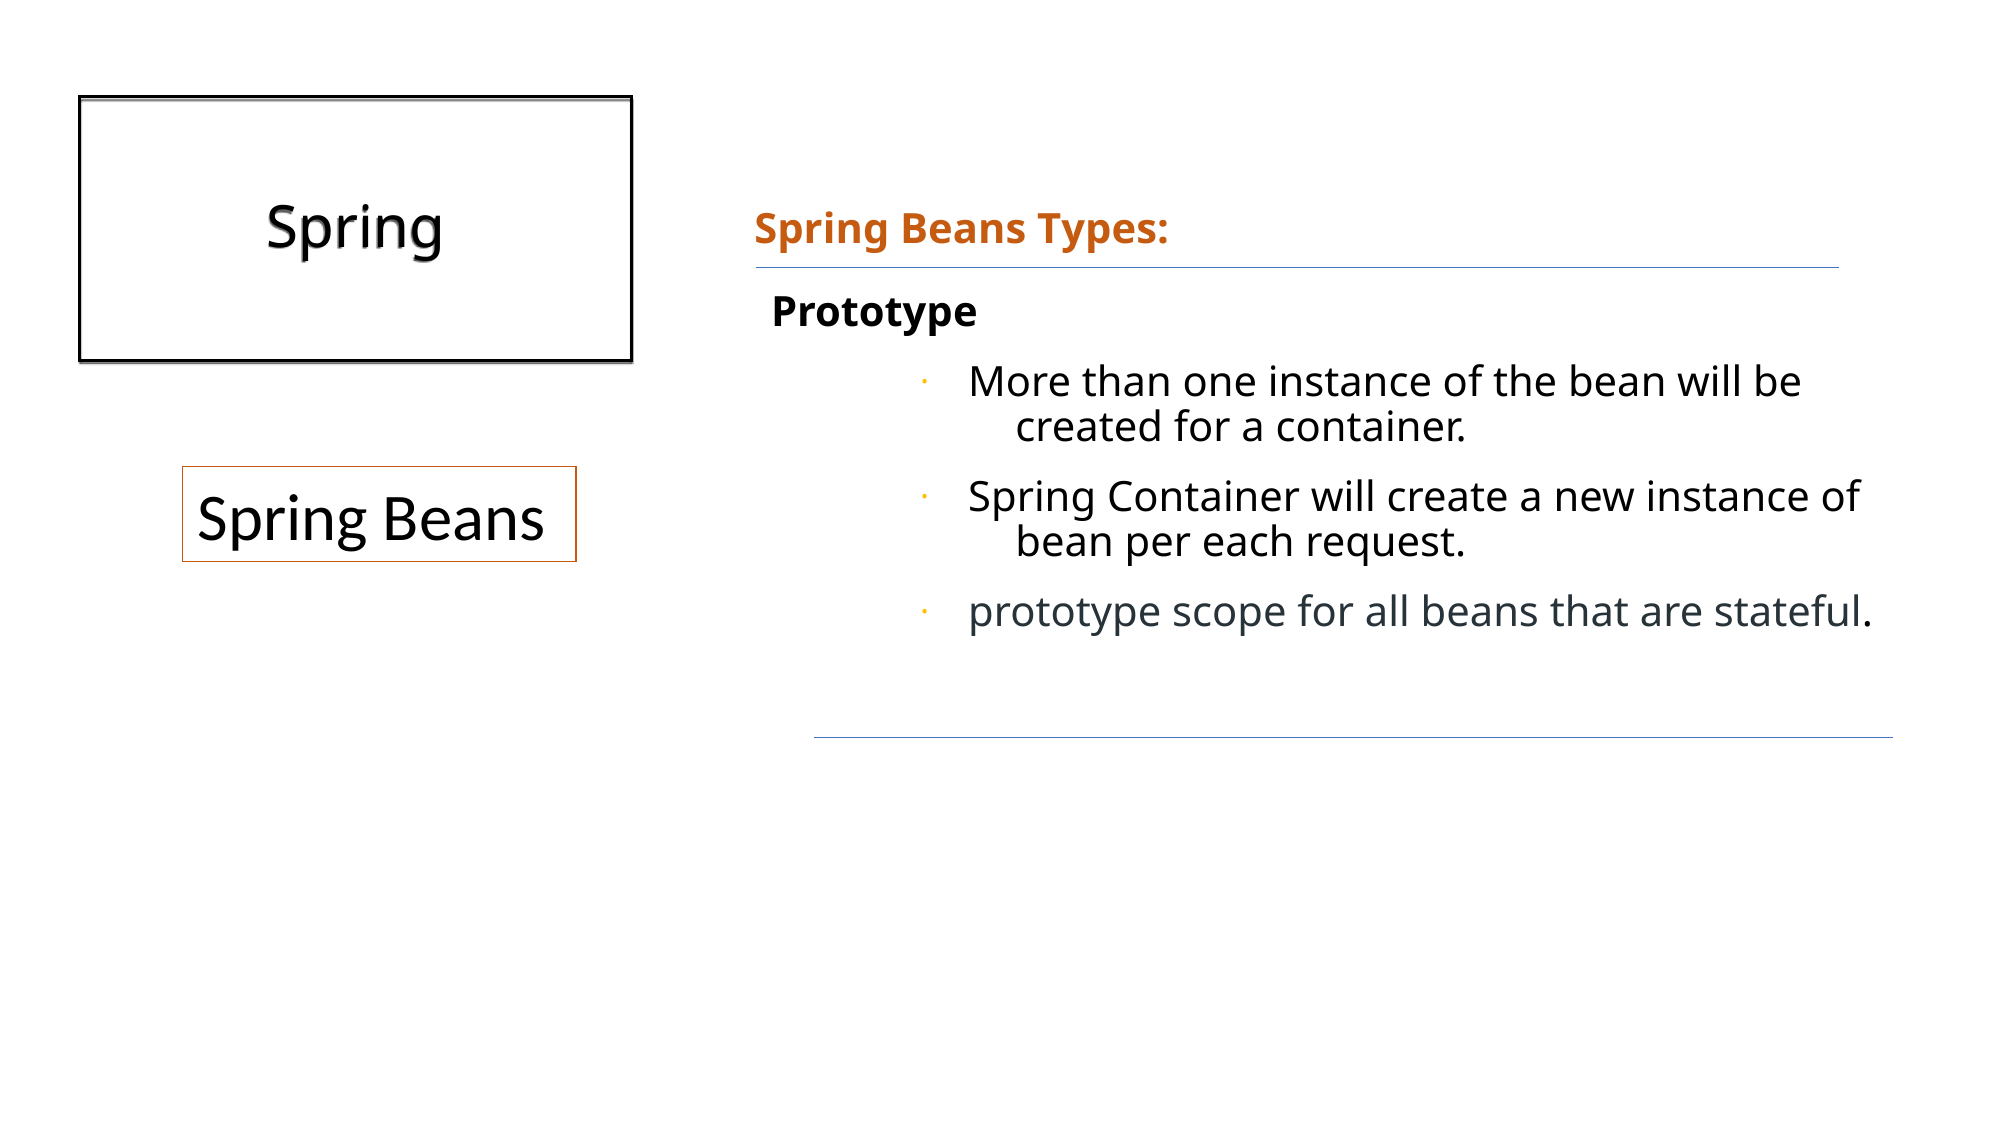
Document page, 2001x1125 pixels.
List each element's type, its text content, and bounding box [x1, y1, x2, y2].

text_box Prototype More than one instance of the bean will be created for a container. Spring Container will create a new instance of bean per each request. prototype scope for all beans that are stateful. [756, 283, 1944, 649]
text_box Spring Beans [183, 467, 576, 562]
title Spring [79, 96, 632, 361]
text_box Spring Beans Types: [739, 194, 1739, 260]
